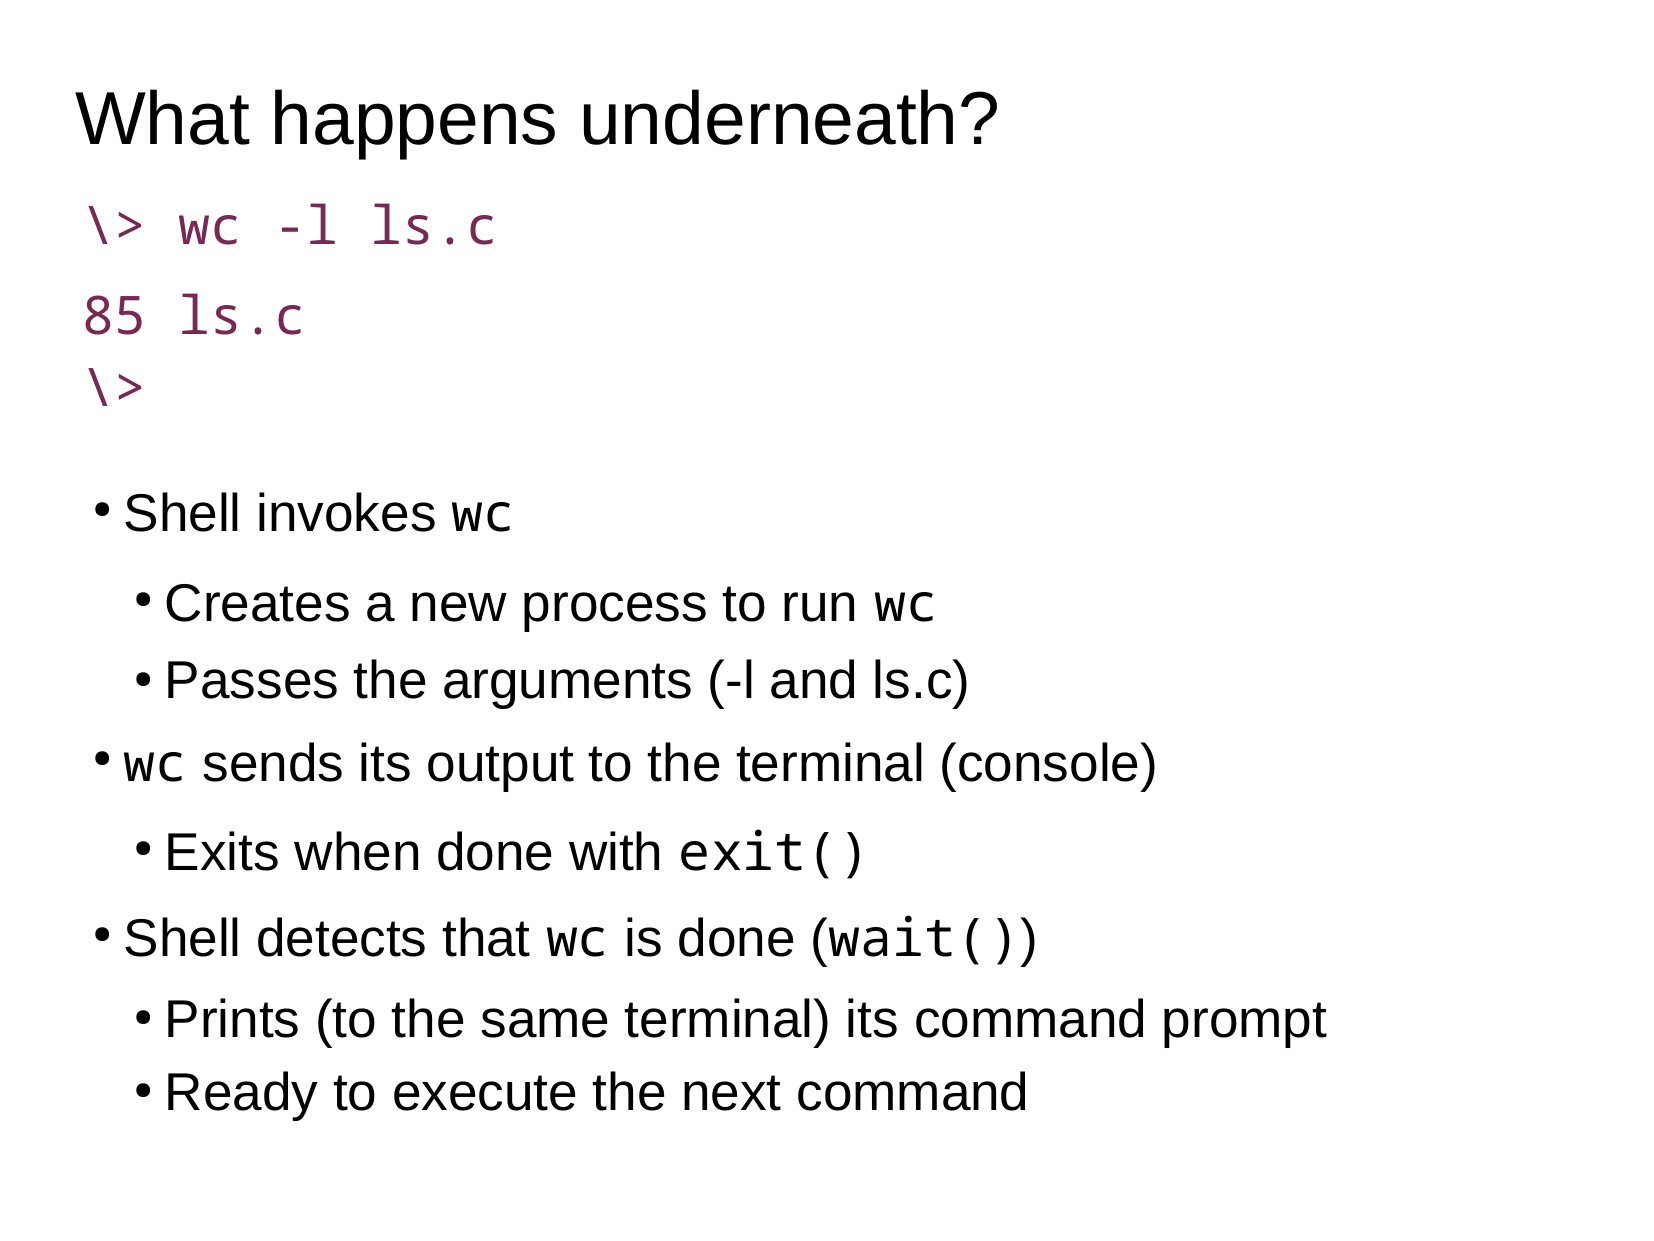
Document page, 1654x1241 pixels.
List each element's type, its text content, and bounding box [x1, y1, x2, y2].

list \> wc -l ls.c 85 ls.c \> Shell invokes wc Creates a new process to run wc Passes the arguments (-l and ls.c) wc sends its output to the terminal (console) Exits when done with exit() Shell detects that wc is done (wait()) Prints (to the same terminal) its command prompt Ready to execute the next command [82, 187, 1571, 1126]
title What happens underneath? [75, 49, 1613, 188]
